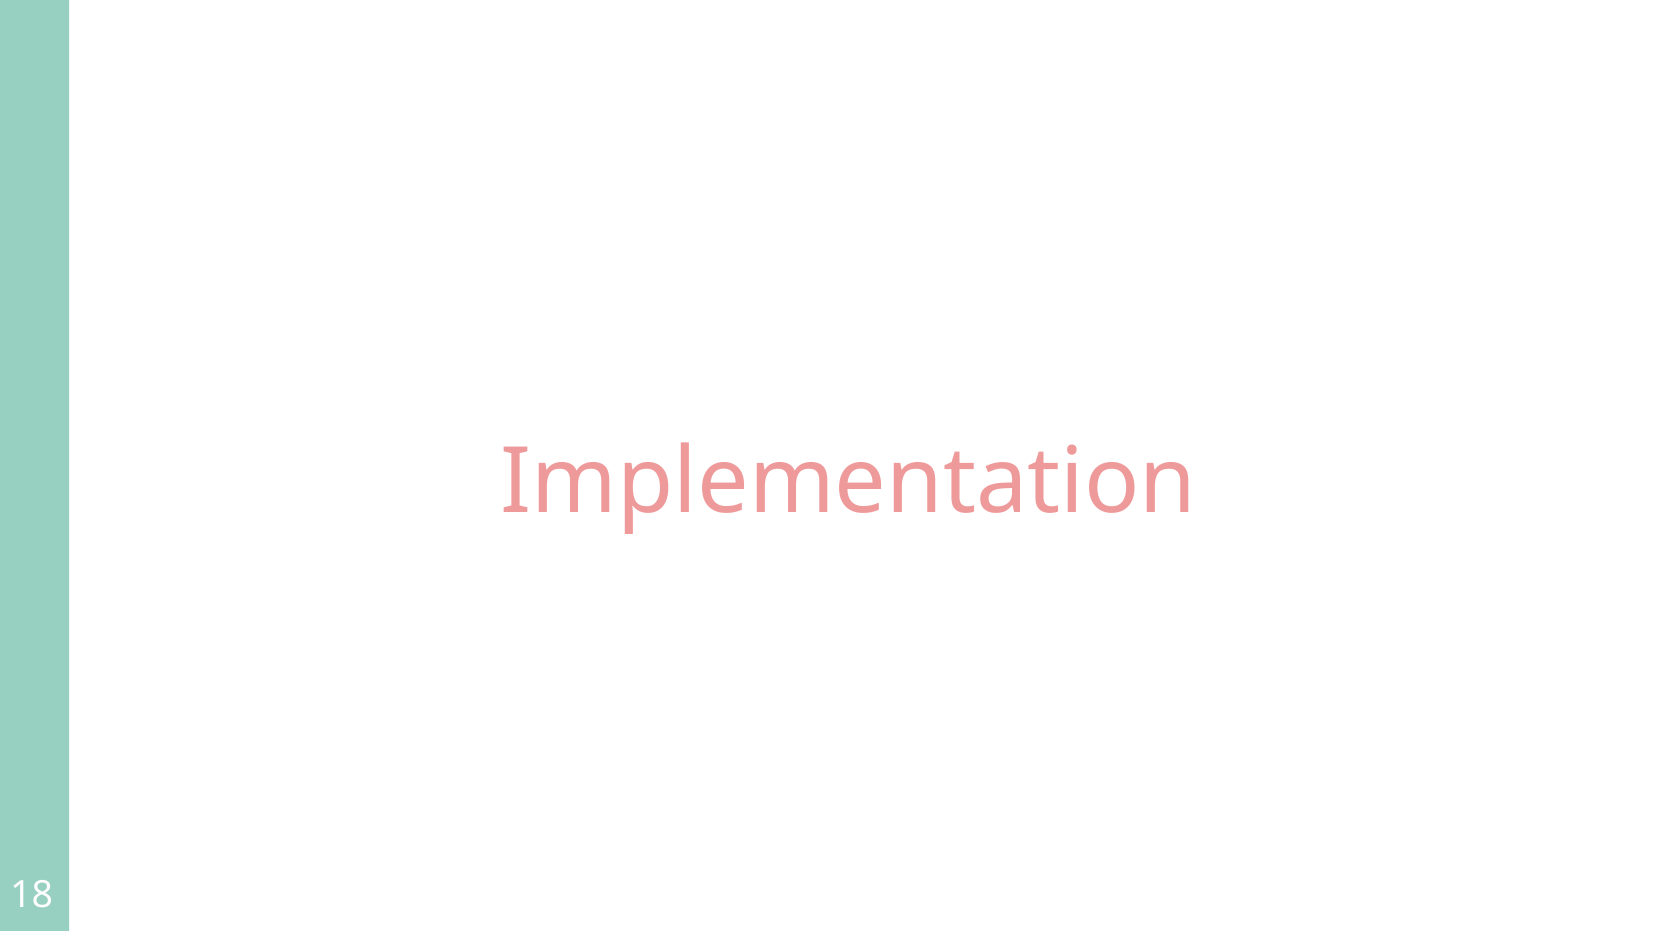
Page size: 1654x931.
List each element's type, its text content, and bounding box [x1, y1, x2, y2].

title Implementation [105, 399, 1594, 556]
text_box [0, 0, 70, 860]
text_box <number> [0, 860, 132, 931]
